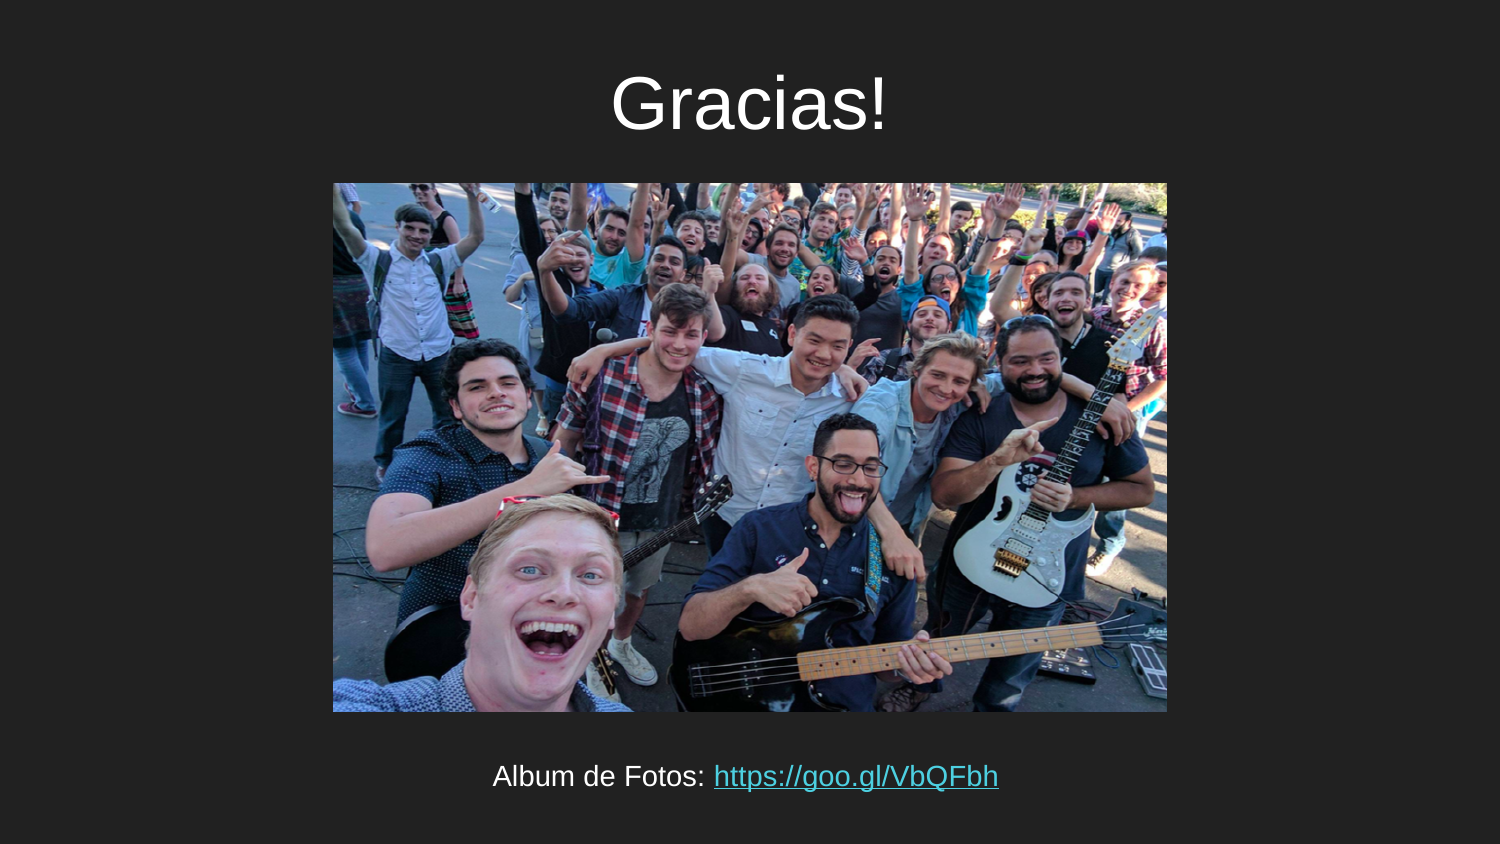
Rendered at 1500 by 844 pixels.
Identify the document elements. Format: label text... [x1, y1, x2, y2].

text_box Album de Fotos: https://goo.gl/VbQFbh [333, 732, 1167, 817]
title Gracias! [51, 39, 1449, 171]
picture [333, 183, 1167, 712]
